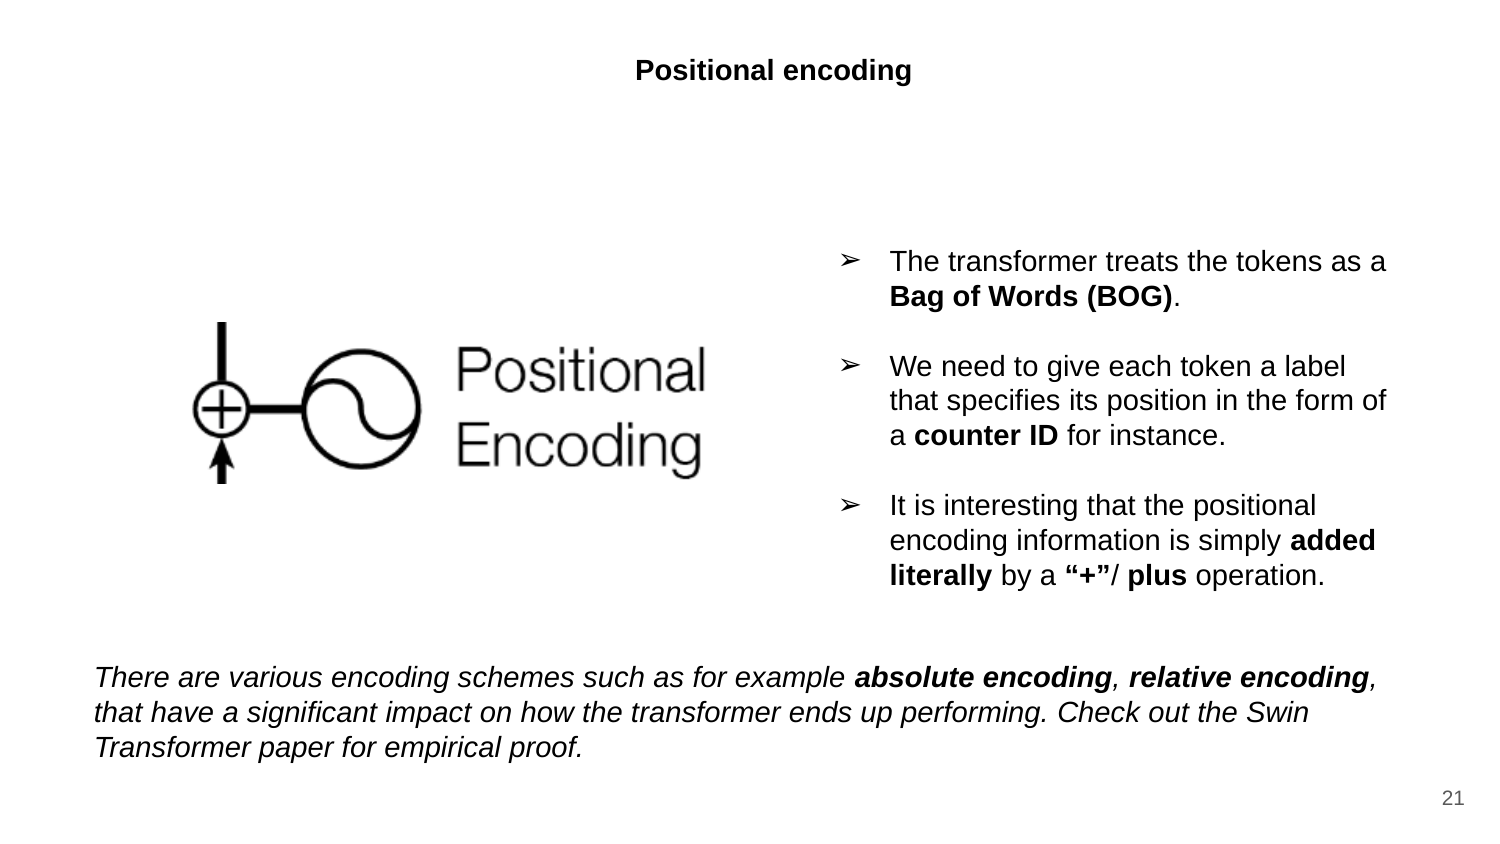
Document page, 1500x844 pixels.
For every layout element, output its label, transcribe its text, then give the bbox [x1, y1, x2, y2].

text_box There are various encoding schemes such as for example absolute encoding, relative encoding, that have a significant impact on how the transformer ends up performing. Check out the Swin Transformer paper for empirical proof. [78, 643, 1422, 777]
text_box Positional encoding [620, 36, 1220, 106]
picture [130, 322, 727, 484]
text_box The transformer treats the tokens as a Bag of Words (BOG). We need to give each token a label that specifies its position in the form of a counter ID for instance. It is interesting that the positional encoding information is simply added literally by a “+”/ plus operation. [799, 226, 1410, 643]
slide_number <number> [1389, 764, 1480, 830]
